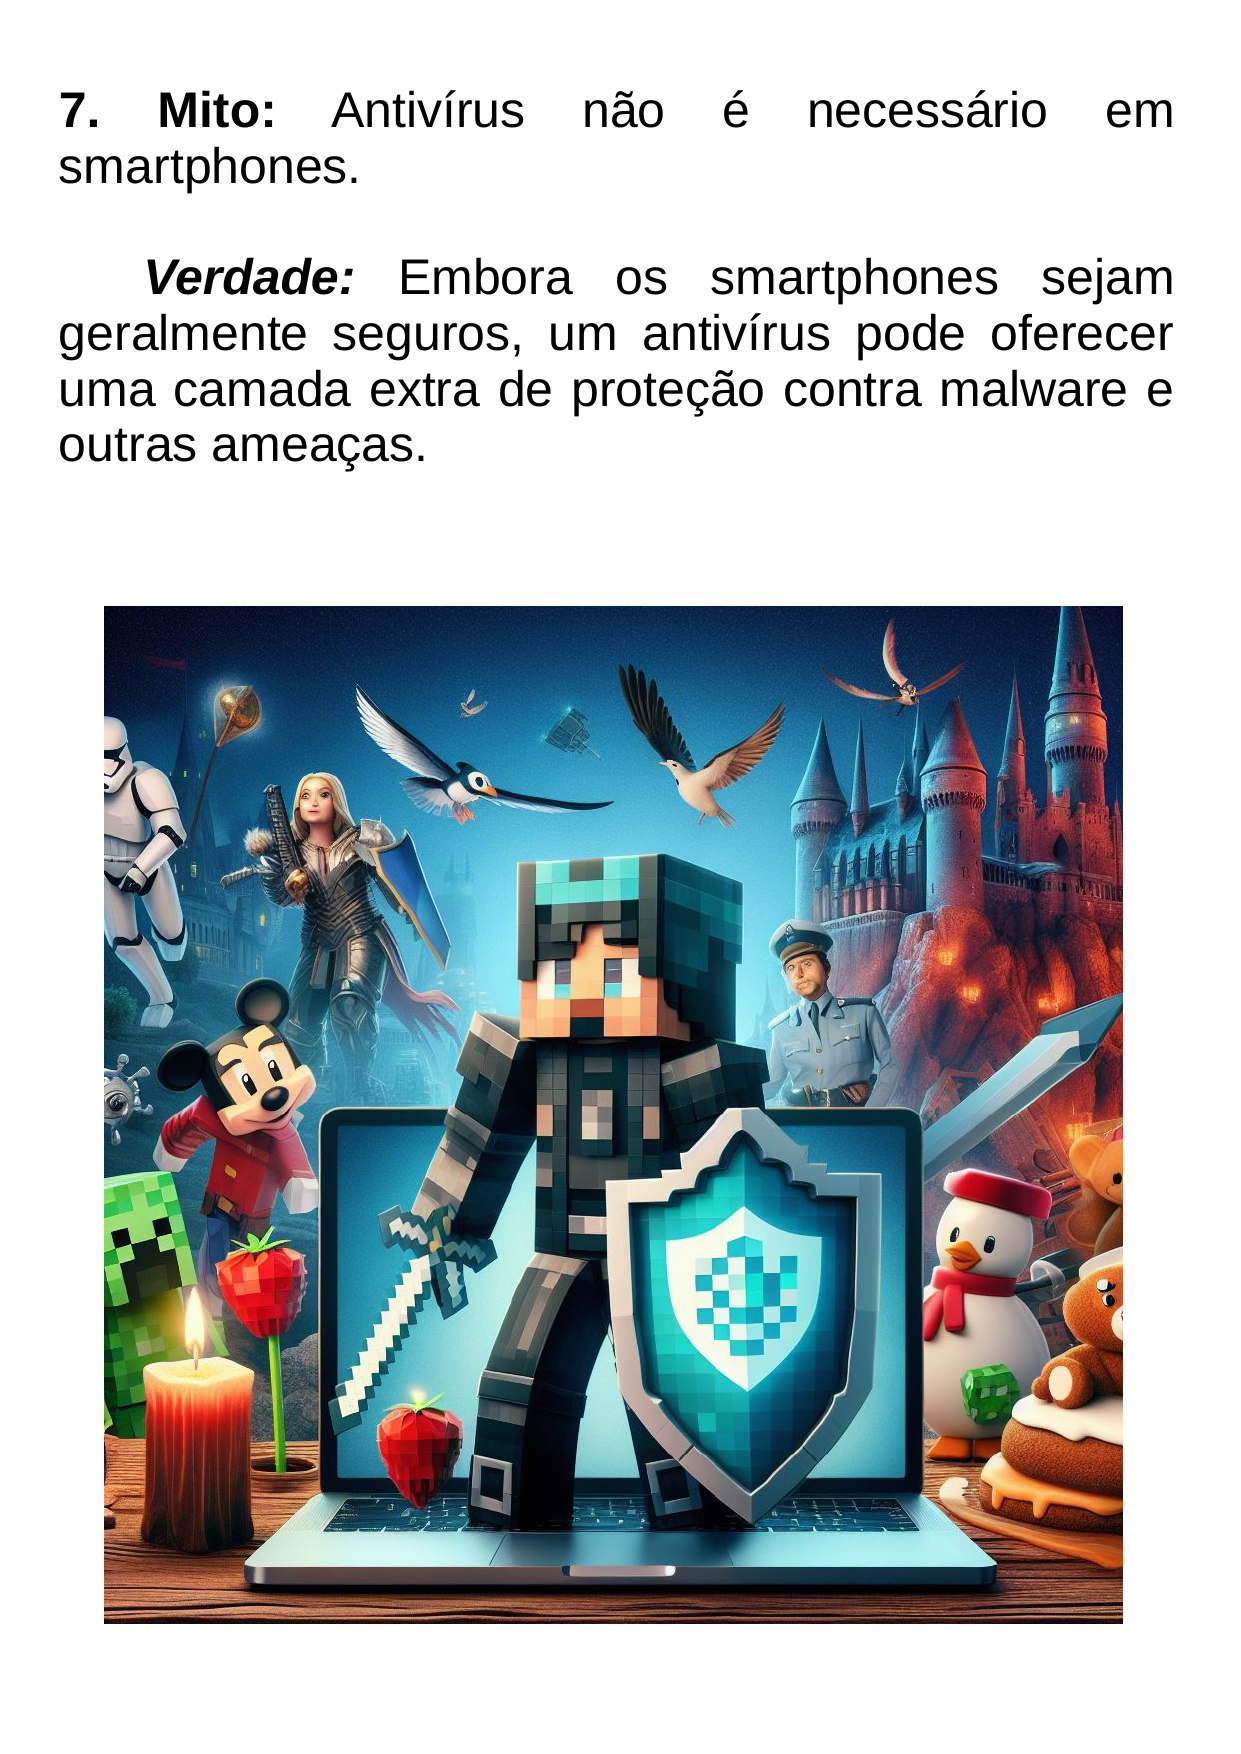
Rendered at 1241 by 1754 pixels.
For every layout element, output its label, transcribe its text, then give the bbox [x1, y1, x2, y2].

picture [104, 606, 1123, 1625]
title 7. Mito: Antivírus não é necessário em smartphones. Verdade: Embora os smartphones sejam geralmente seguros, um antivírus pode oferecer uma camada extra de proteção contra malware e outras ameaças. [59, 82, 1176, 473]
